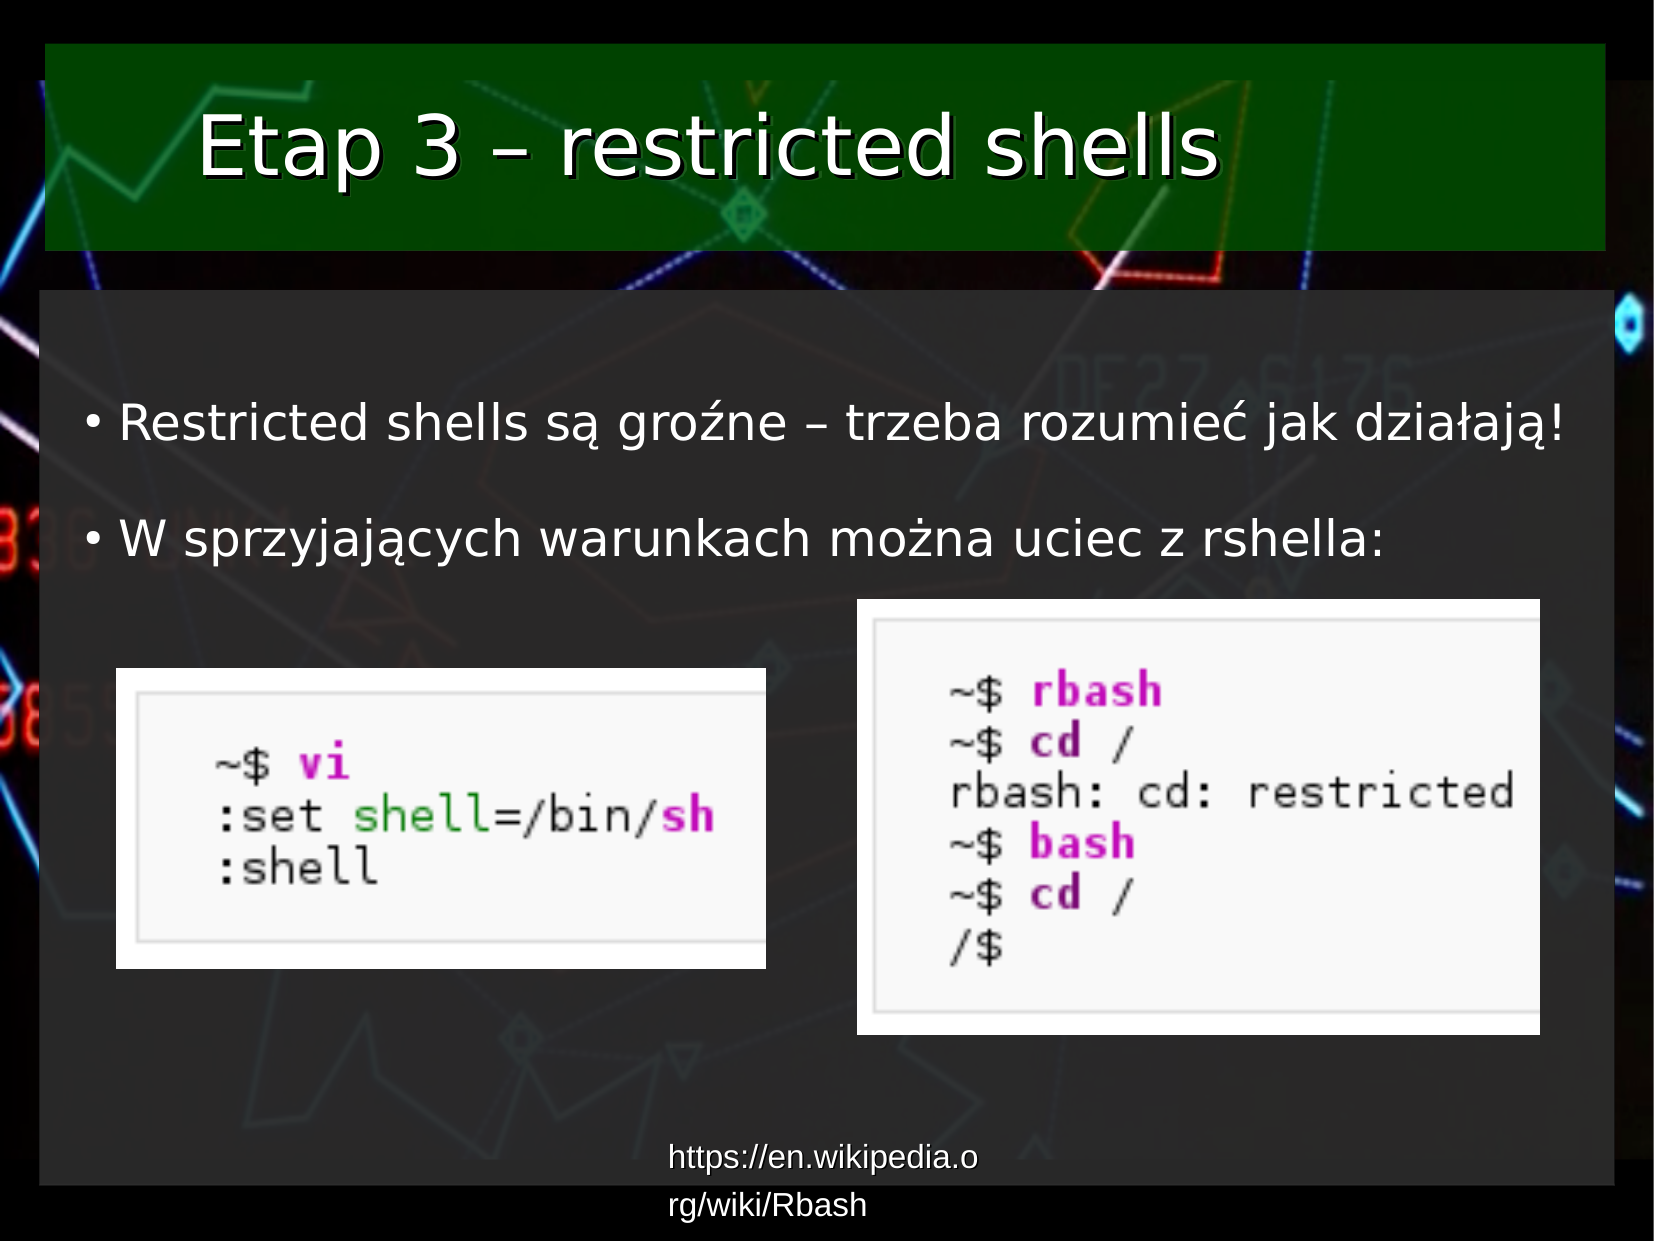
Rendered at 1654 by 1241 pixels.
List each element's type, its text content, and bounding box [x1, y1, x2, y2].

picture [0, 0, 1654, 1241]
title Etap 3 – restricted shells [45, 43, 1606, 251]
text_box https://en.wikipedia.org/wiki/Rbash [653, 1112, 1001, 1165]
text_box Restricted shells są groźne – trzeba rozumieć jak działają! W sprzyjających warunkach można uciec z rshella: [39, 290, 1615, 1186]
